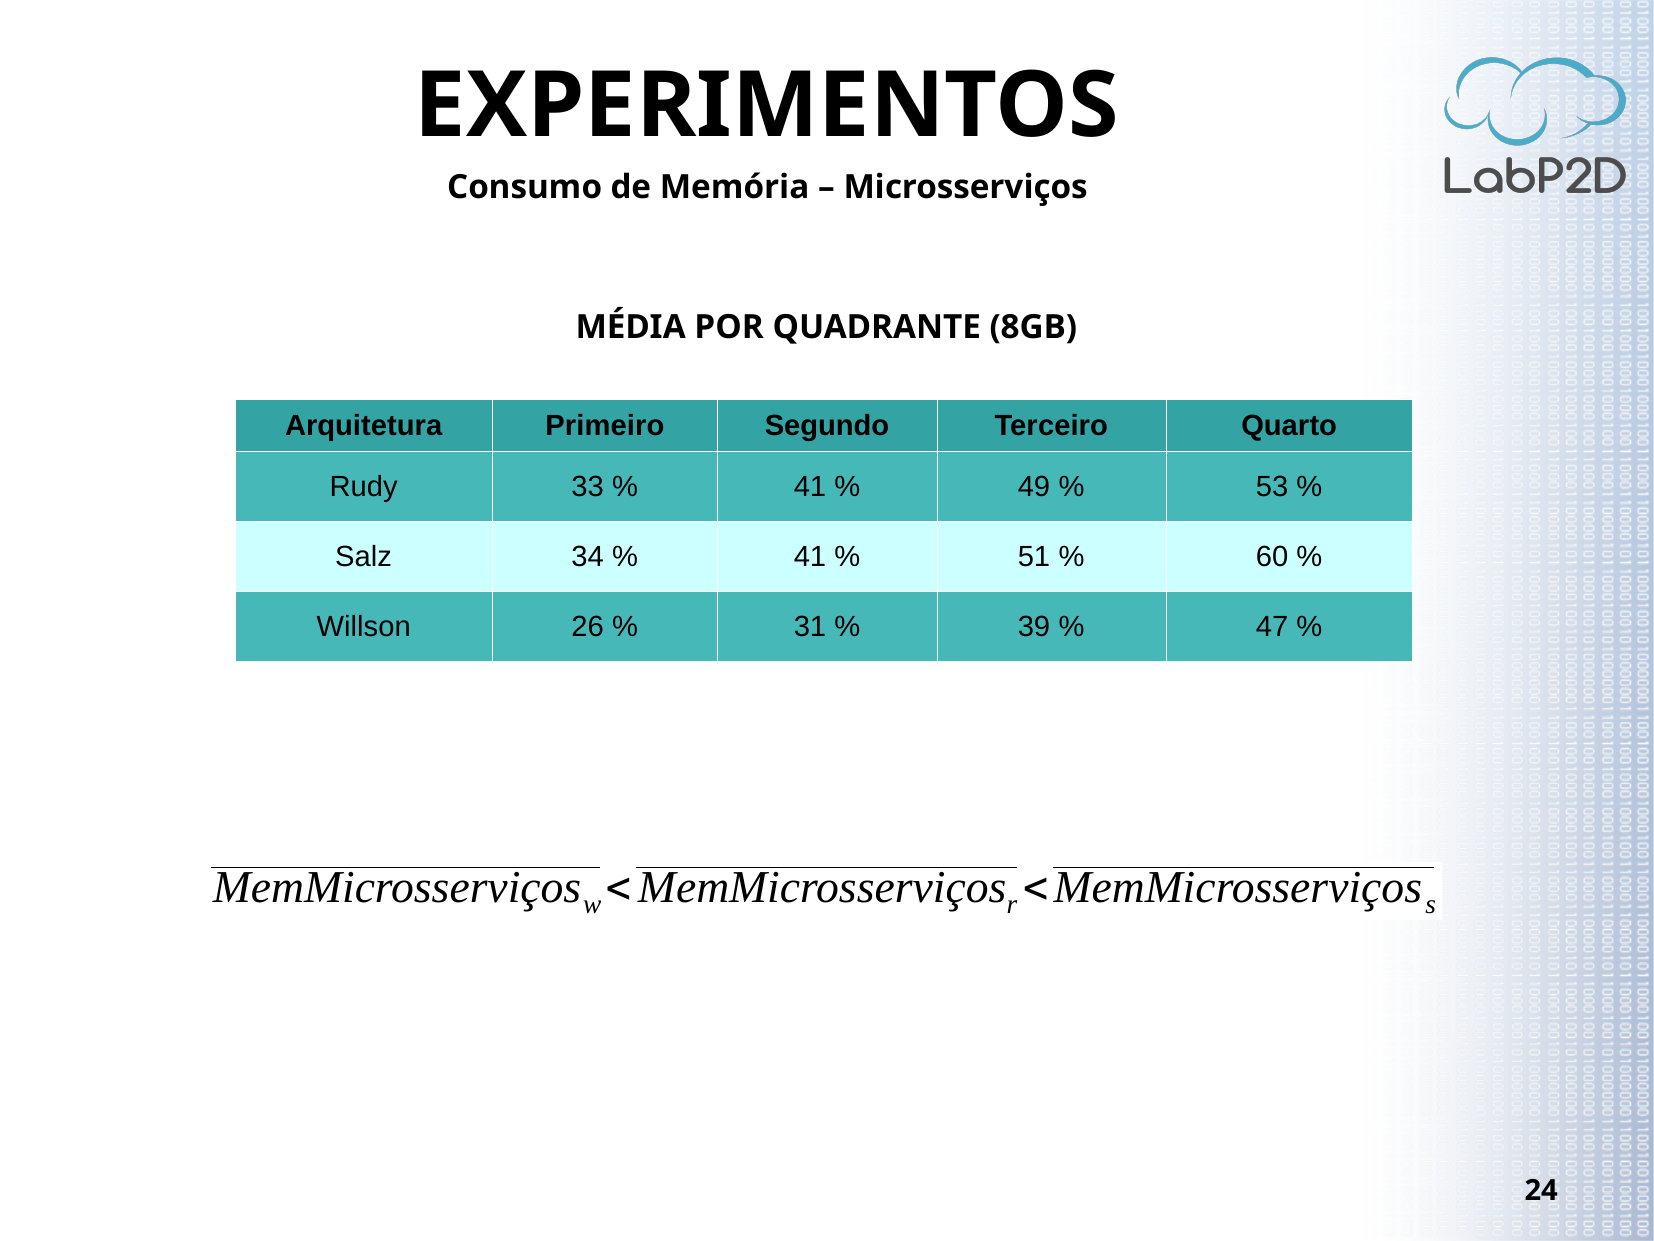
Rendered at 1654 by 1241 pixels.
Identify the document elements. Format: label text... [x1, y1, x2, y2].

table_cell 26 % [493, 592, 717, 661]
table_cell 53 % [1167, 452, 1412, 521]
picture [1360, 1, 1654, 1240]
table_header Segundo [718, 400, 937, 451]
table_cell Willson [236, 592, 492, 661]
table_cell Salz [236, 522, 492, 591]
chart [203, 862, 1443, 920]
table_header Terceiro [938, 400, 1166, 451]
table_cell 41 % [718, 452, 937, 521]
table_header Quarto [1167, 400, 1412, 451]
table_cell 31 % [718, 592, 937, 661]
table_cell 47 % [1167, 592, 1412, 661]
table_header Primeiro [493, 400, 717, 451]
title EXPERIMENTOS Consumo de Memória – Microsserviços [82, 19, 1453, 227]
table_cell 51 % [938, 522, 1166, 591]
table_cell 41 % [718, 522, 937, 591]
table_cell 60 % [1167, 522, 1412, 591]
table_cell 34 % [493, 522, 717, 591]
table_header Arquitetura [236, 400, 492, 451]
table_cell 33 % [493, 452, 717, 521]
table_cell 39 % [938, 592, 1166, 661]
table_cell 49 % [938, 452, 1166, 521]
text_box MÉDIA POR QUADRANTE (8GB) [236, 295, 1418, 388]
table_cell Rudy [236, 452, 492, 521]
